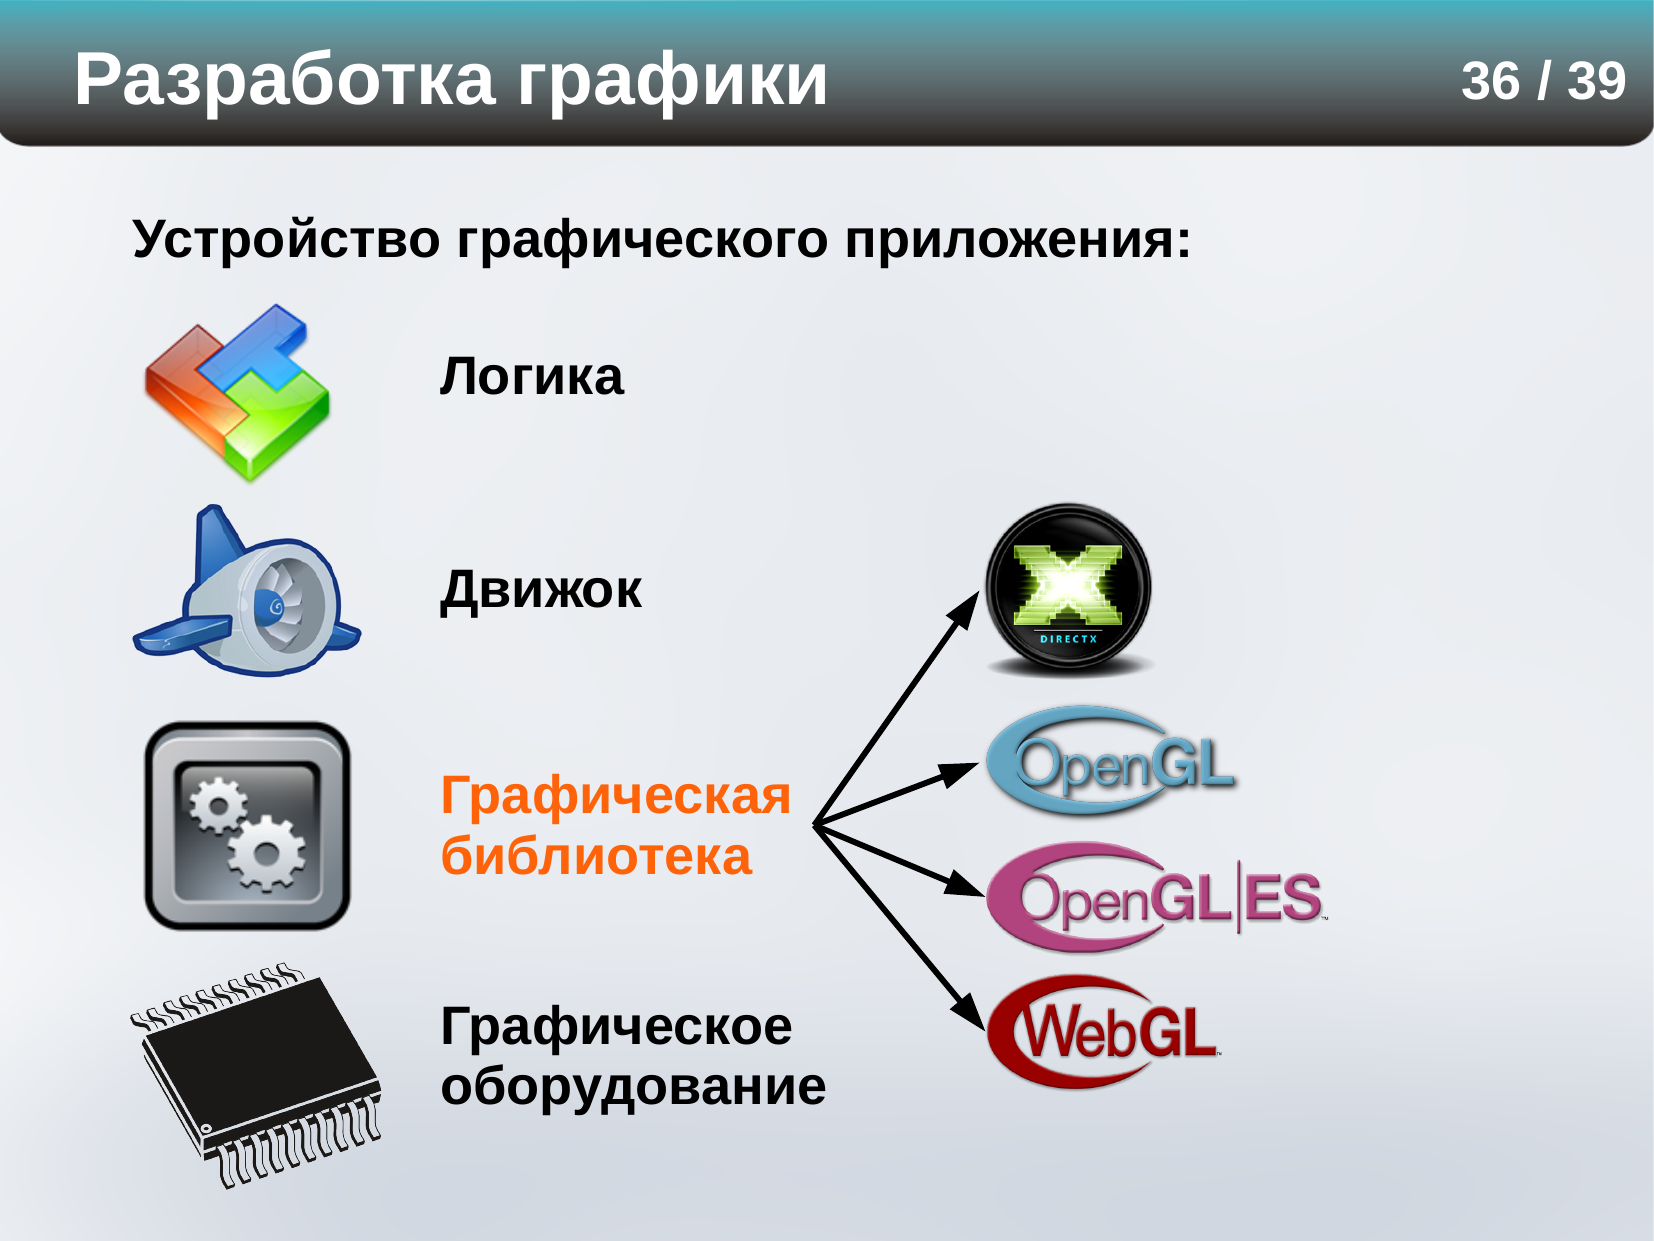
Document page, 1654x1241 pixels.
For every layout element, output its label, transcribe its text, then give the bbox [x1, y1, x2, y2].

picture [0, 0, 1654, 1241]
text_box Разработка графики [59, 29, 1241, 129]
text_box <number> / 39 [1446, 42, 1654, 179]
text_box Движок [425, 550, 898, 626]
text_box Графическая библиотека [425, 757, 815, 894]
text_box Логика [425, 338, 898, 414]
text_box Устройство графического приложения: [118, 200, 1477, 277]
text_box Графическое оборудование [425, 987, 898, 1124]
